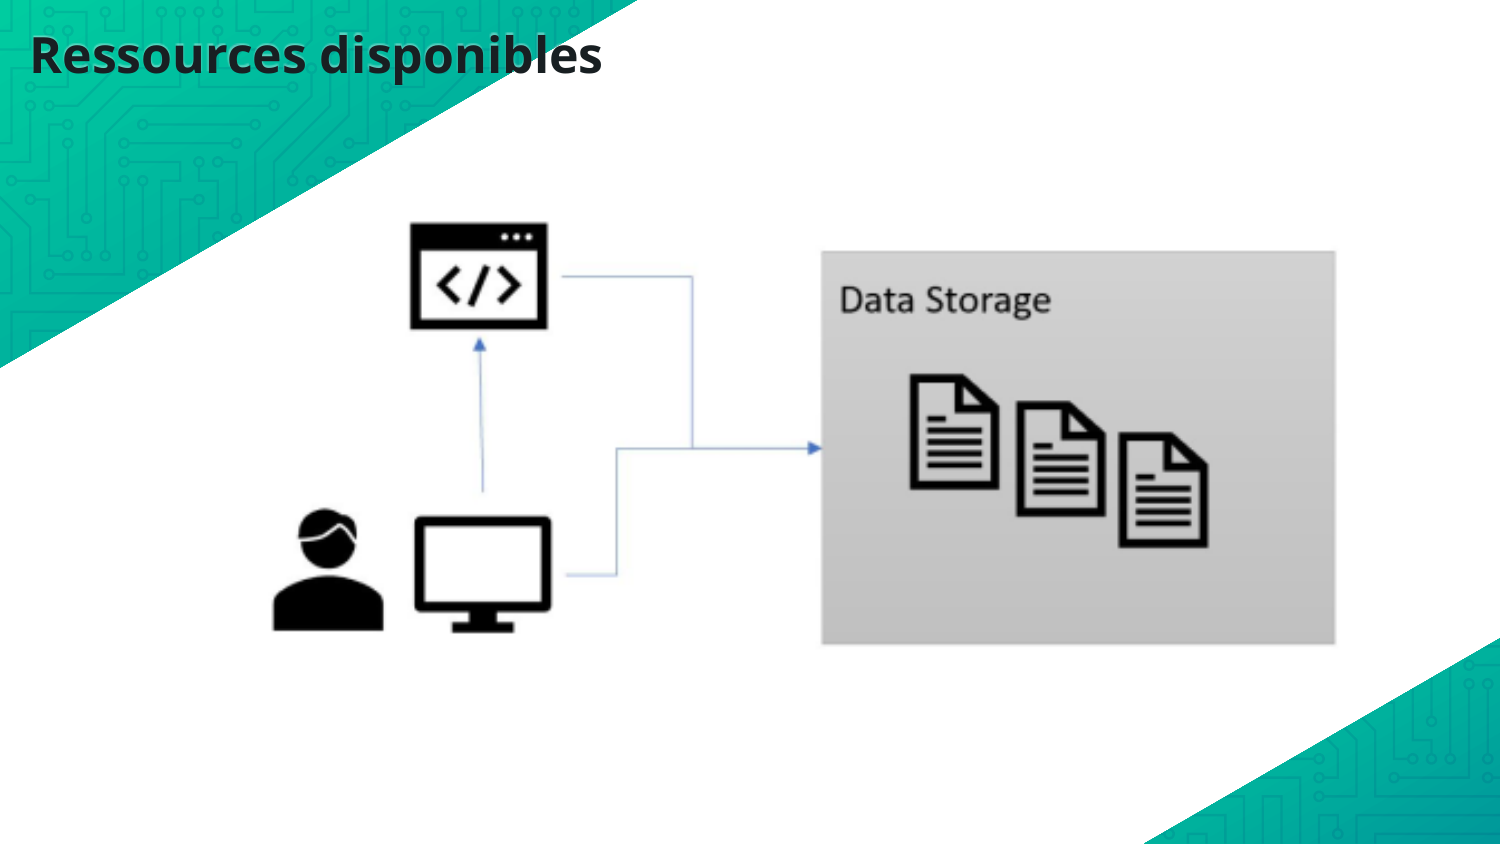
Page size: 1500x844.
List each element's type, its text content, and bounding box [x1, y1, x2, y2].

picture [259, 218, 1346, 656]
title Ressources disponibles [29, 29, 1249, 88]
